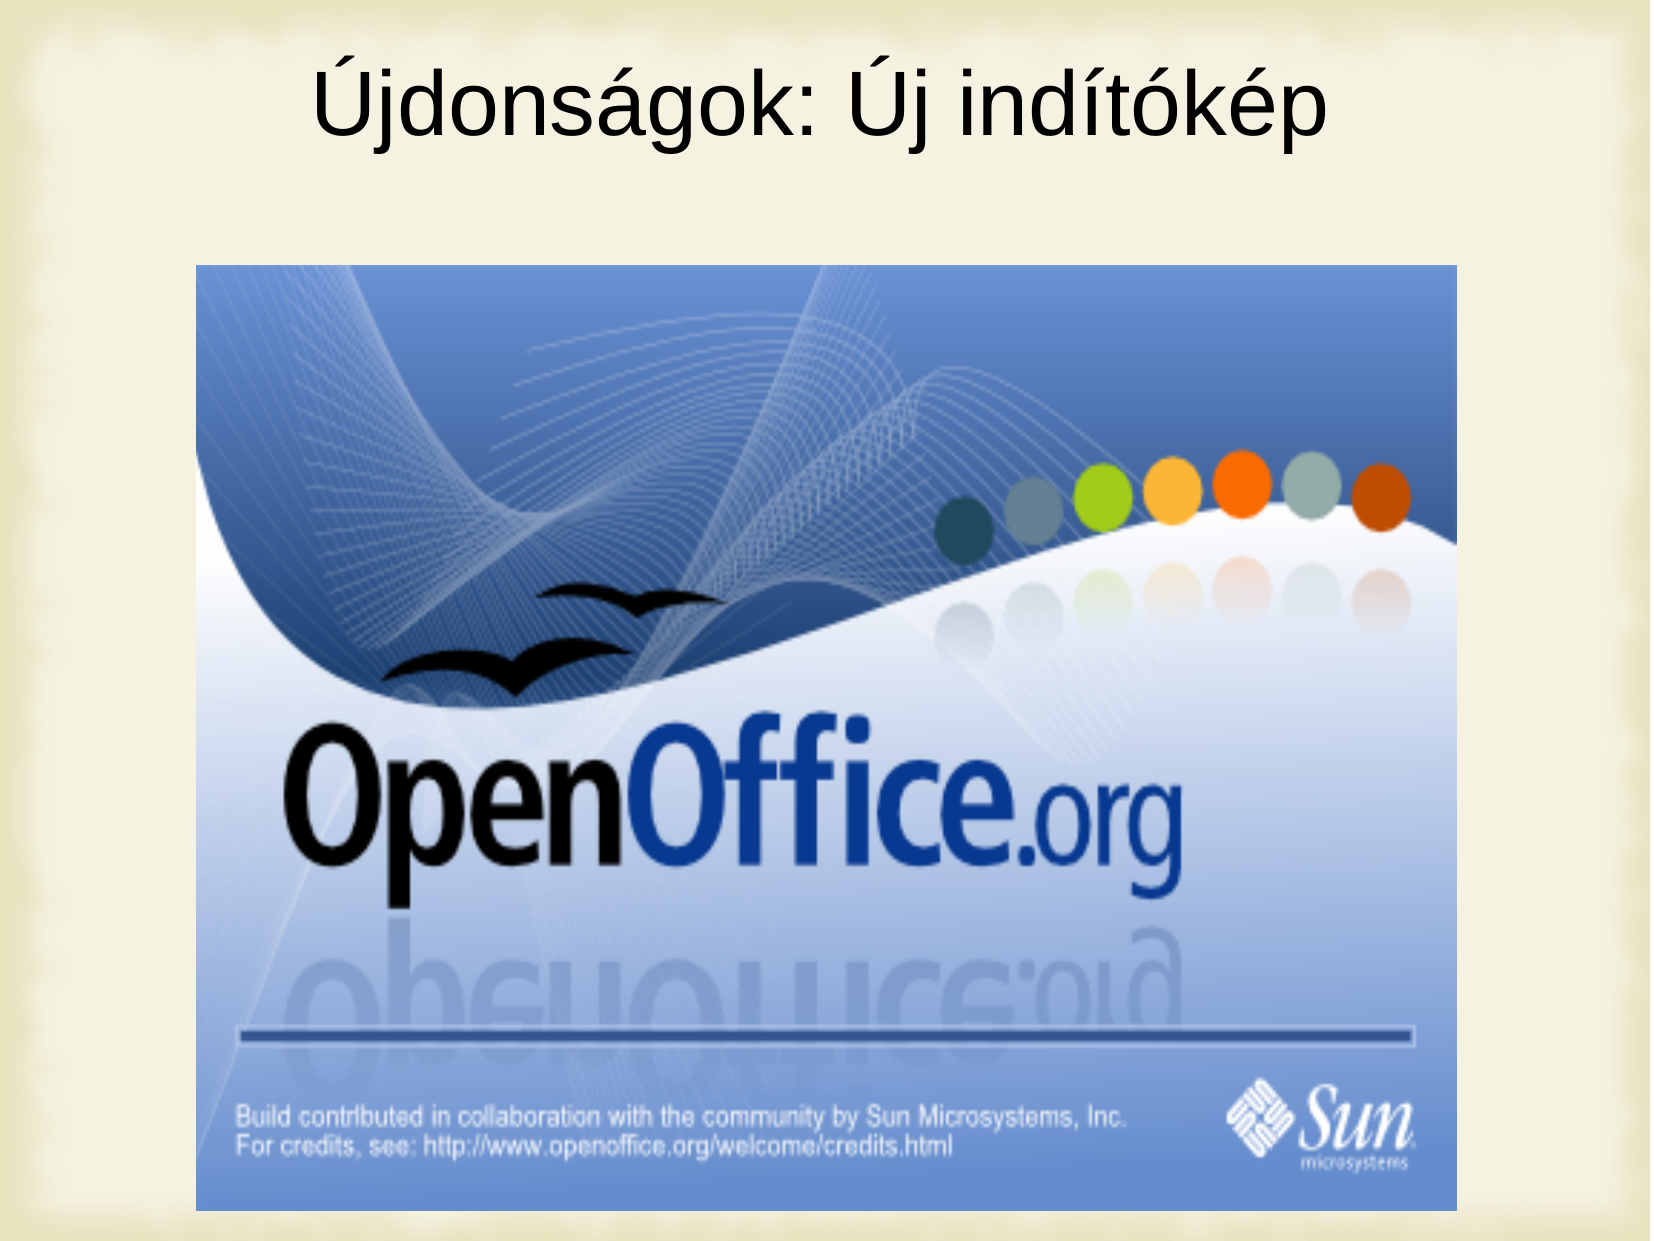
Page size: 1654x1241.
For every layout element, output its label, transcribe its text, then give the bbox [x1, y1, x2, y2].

picture [0, 0, 1651, 1241]
title Újdonságok: Új indítókép [76, 0, 1565, 208]
